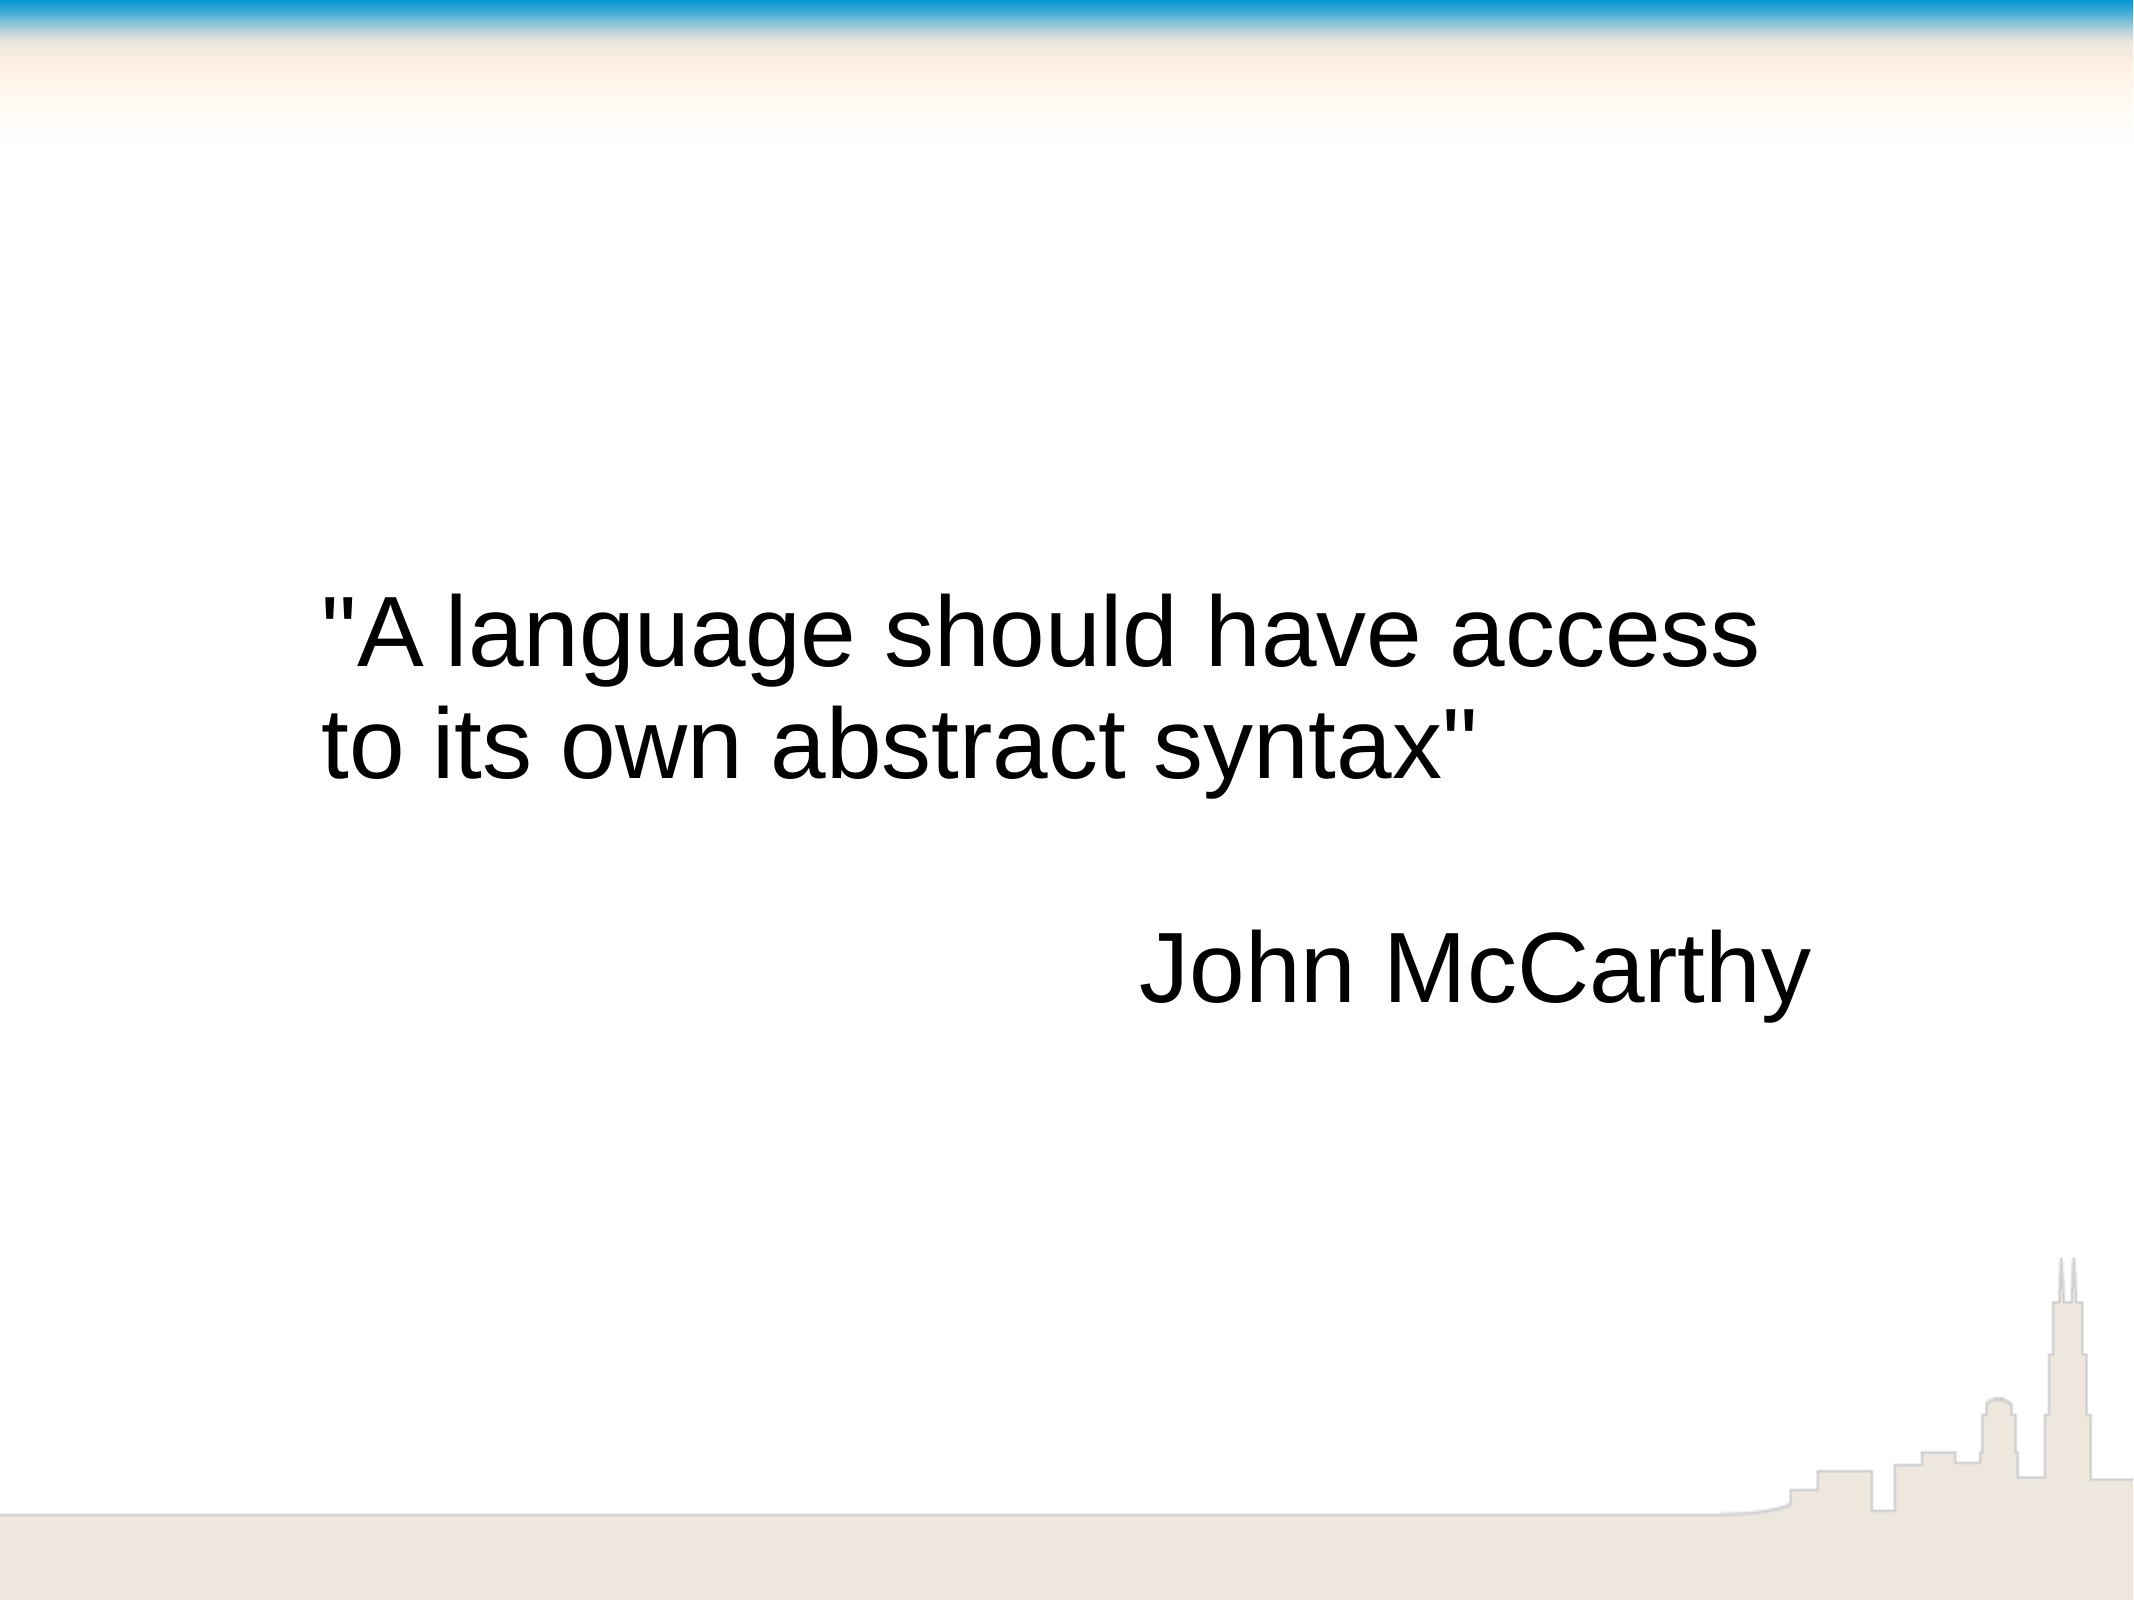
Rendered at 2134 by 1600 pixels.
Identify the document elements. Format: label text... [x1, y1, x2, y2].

subtitle "A language should have access to its own abstract syntax" John McCarthy [321, 271, 1812, 1328]
picture [0, 4, 2134, 1600]
